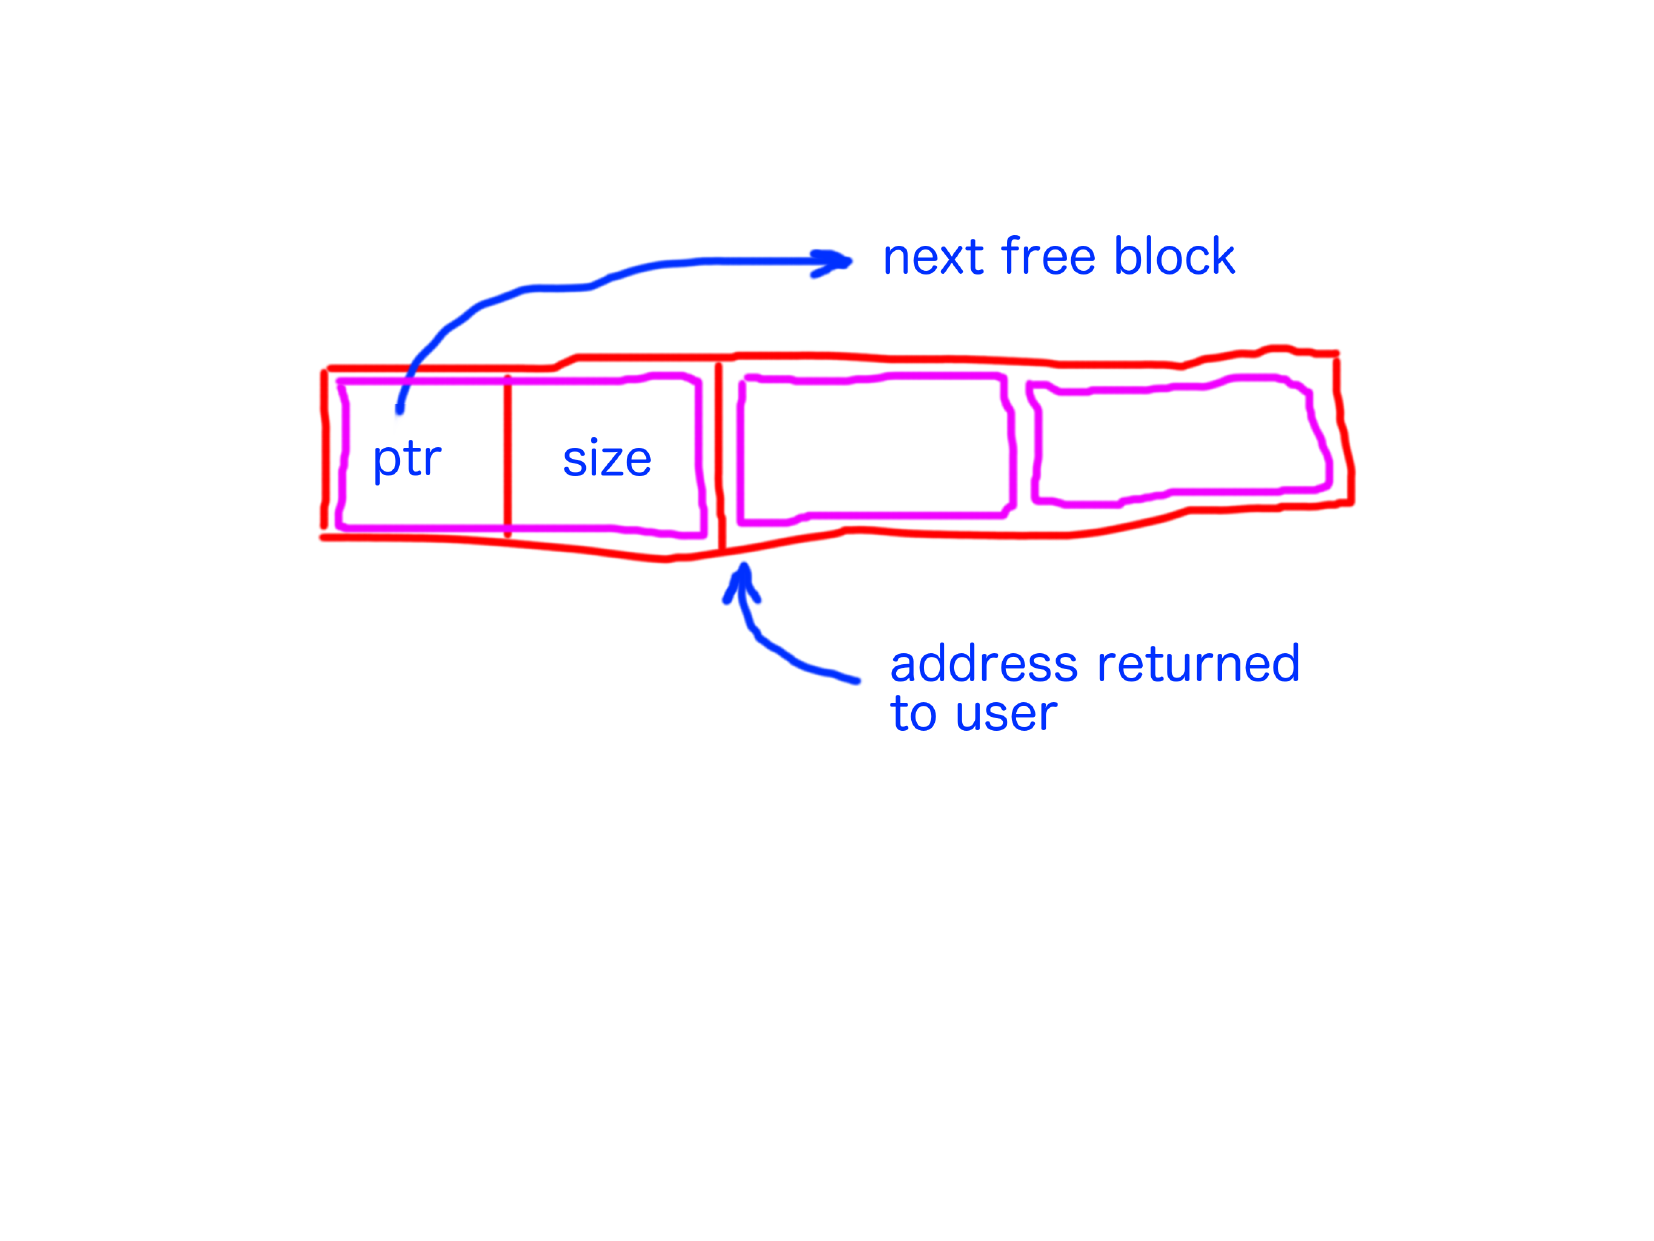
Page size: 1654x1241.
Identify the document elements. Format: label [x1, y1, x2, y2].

picture [222, 0, 1463, 1191]
